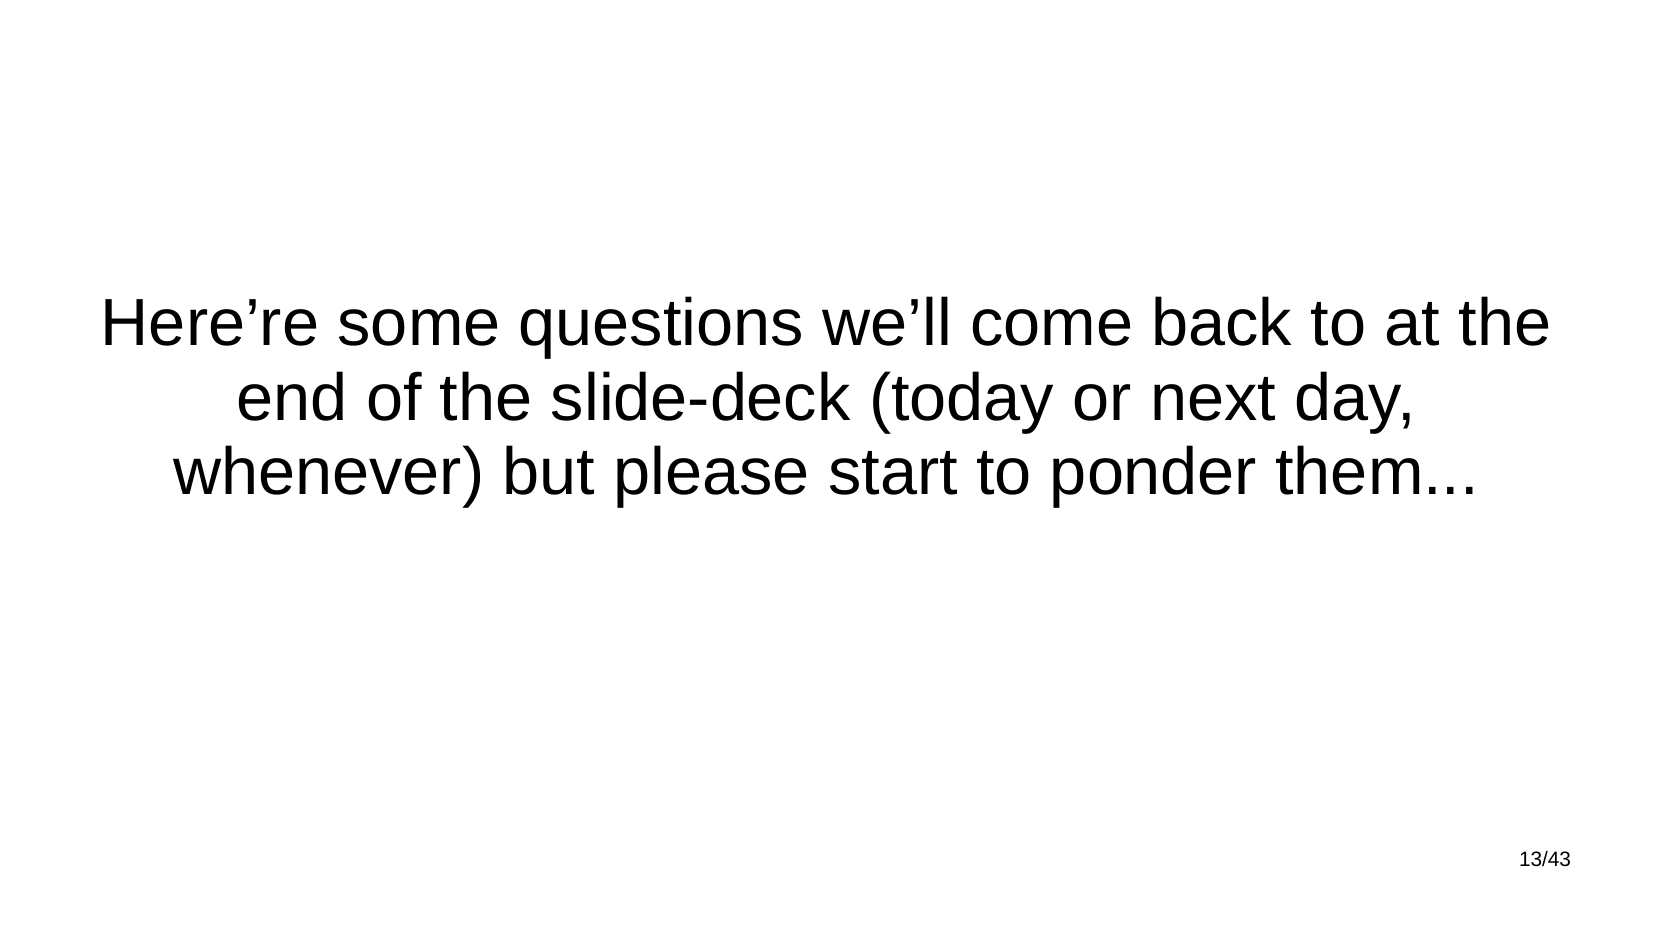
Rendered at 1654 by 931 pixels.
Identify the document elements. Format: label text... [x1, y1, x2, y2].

subtitle Here’re some questions we’ll come back to at the end of the slide-deck (today or next day, whenever) but please start to ponder them... [82, 37, 1571, 757]
